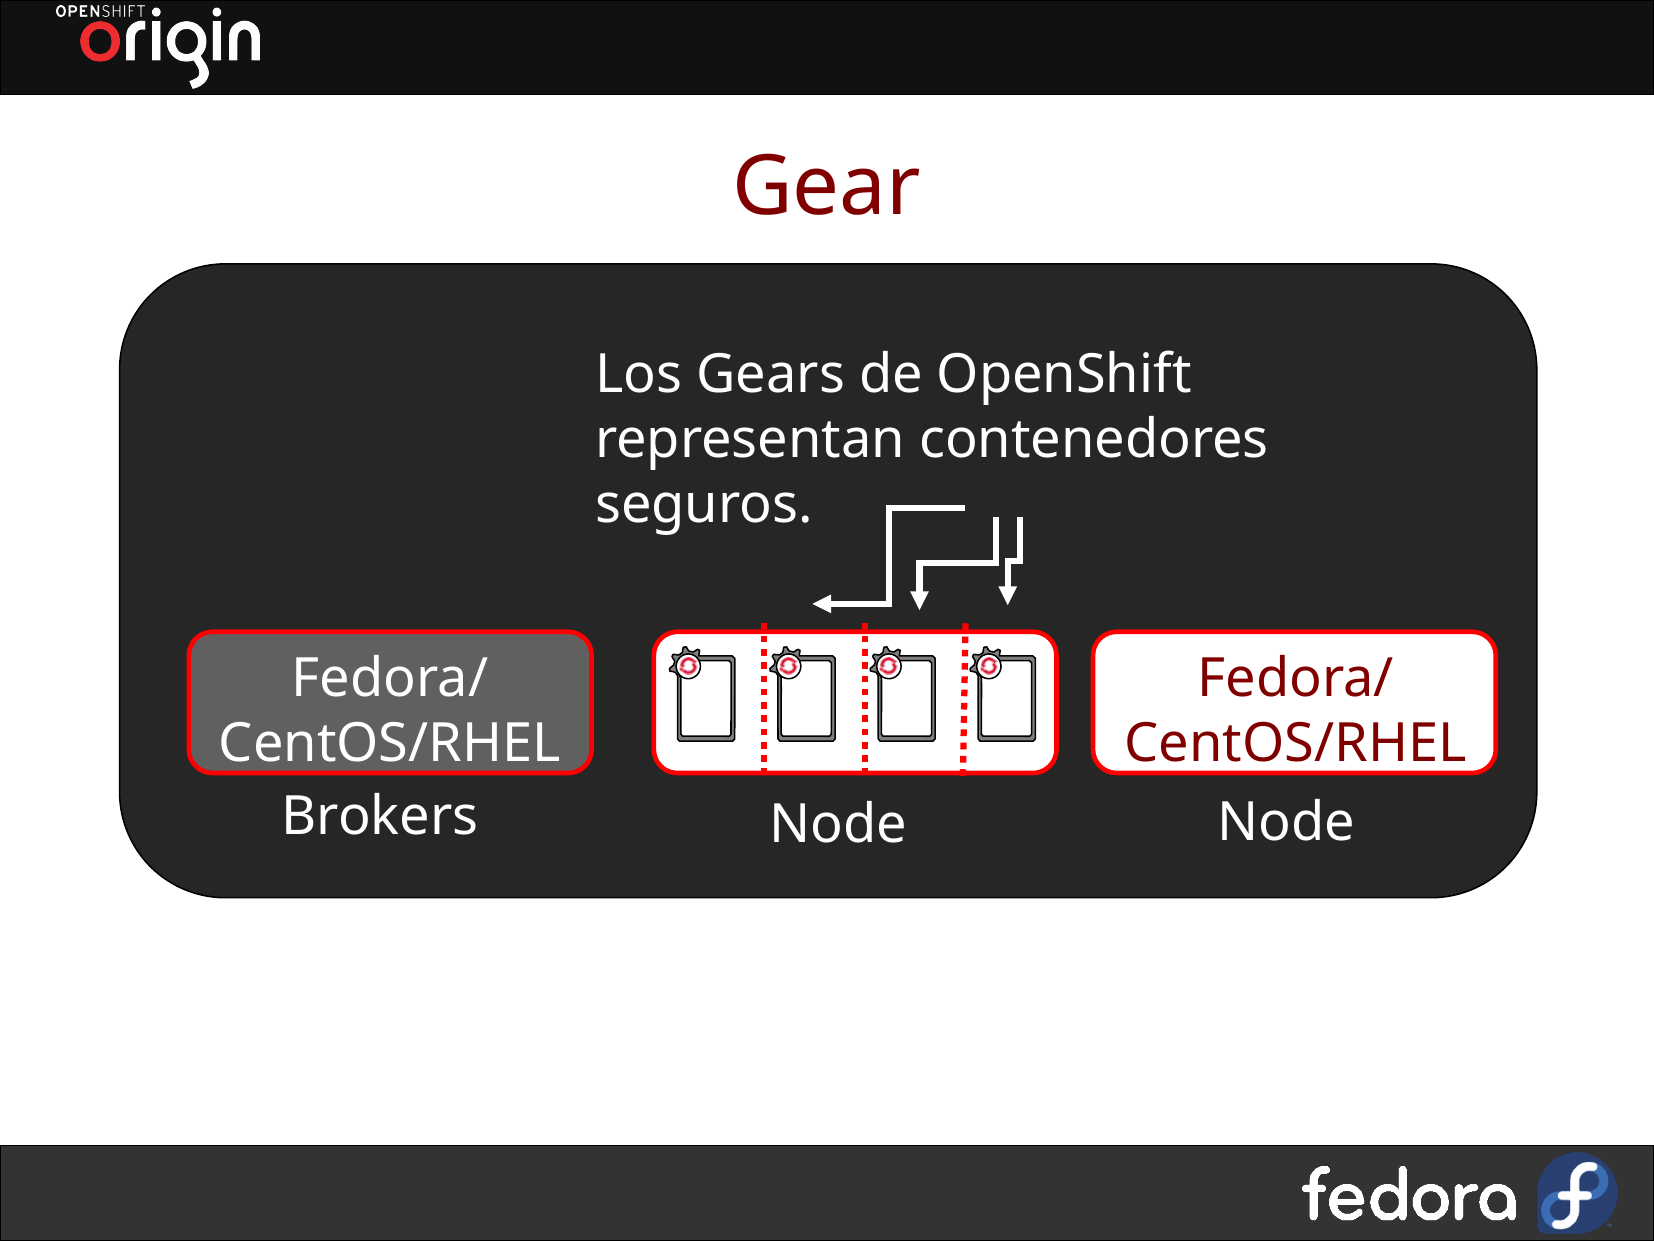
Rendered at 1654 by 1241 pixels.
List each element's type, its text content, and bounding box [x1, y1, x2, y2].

picture [779, 657, 798, 675]
text_box Los Gears de OpenShift representan contenedores seguros. [578, 330, 1501, 543]
picture [879, 657, 898, 675]
picture [1299, 1151, 1619, 1235]
text_box Fedora/CentOS/RHEL [1094, 635, 1498, 780]
text_box Node [1202, 779, 1370, 860]
text_box Brokers [266, 772, 494, 853]
text_box Node [754, 780, 922, 861]
picture [679, 657, 698, 675]
picture [56, 5, 260, 89]
text_box [119, 263, 1537, 898]
picture [980, 657, 998, 675]
text_box Fedora/CentOS/RHEL [188, 634, 592, 780]
title Gear [82, 78, 1571, 287]
